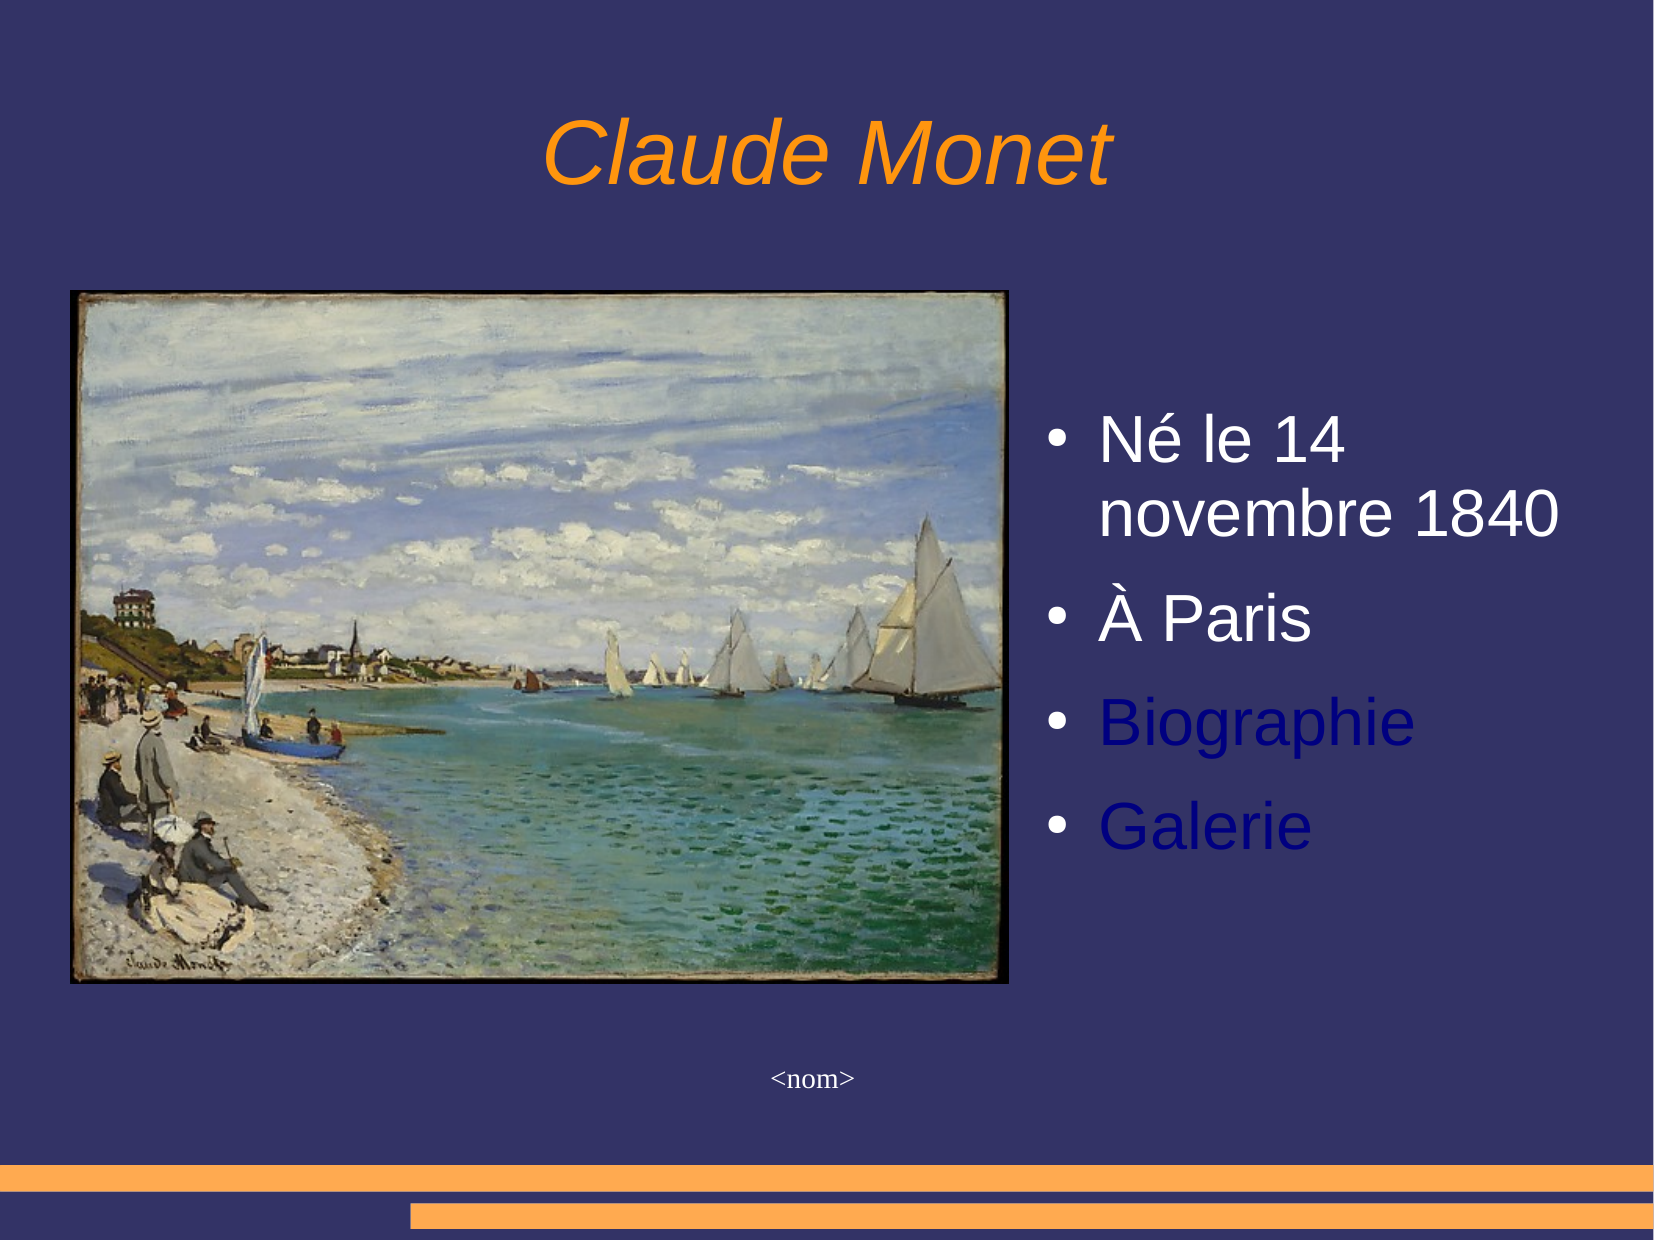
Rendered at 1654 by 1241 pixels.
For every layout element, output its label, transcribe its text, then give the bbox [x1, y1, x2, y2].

picture [70, 290, 1009, 984]
list Né le 14 novembre 1840 À Paris Biographie Galerie [1027, 401, 1583, 1121]
picture [0, 1165, 1654, 1229]
title Claude Monet [82, 49, 1571, 257]
